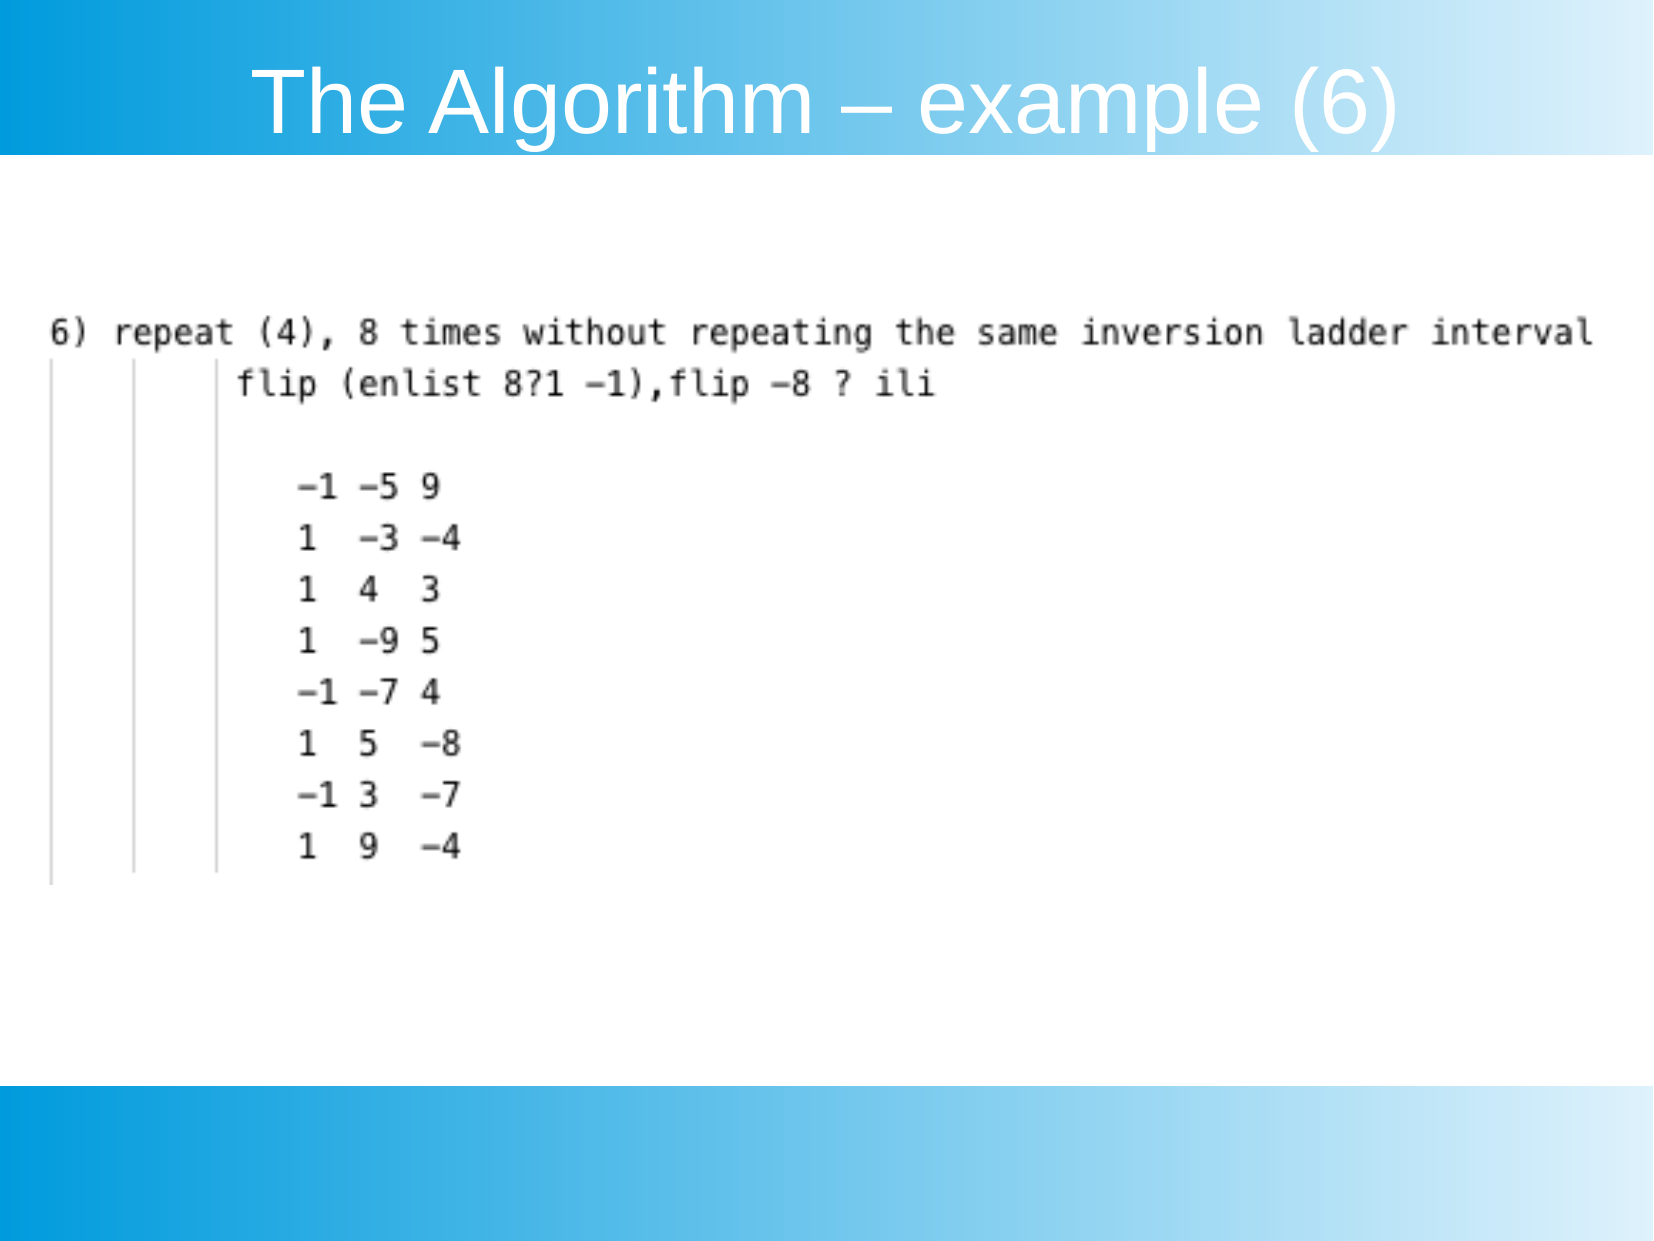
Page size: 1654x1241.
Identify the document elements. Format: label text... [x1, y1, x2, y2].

title The Algorithm – example (6) [82, 49, 1571, 155]
picture [45, 314, 1604, 886]
